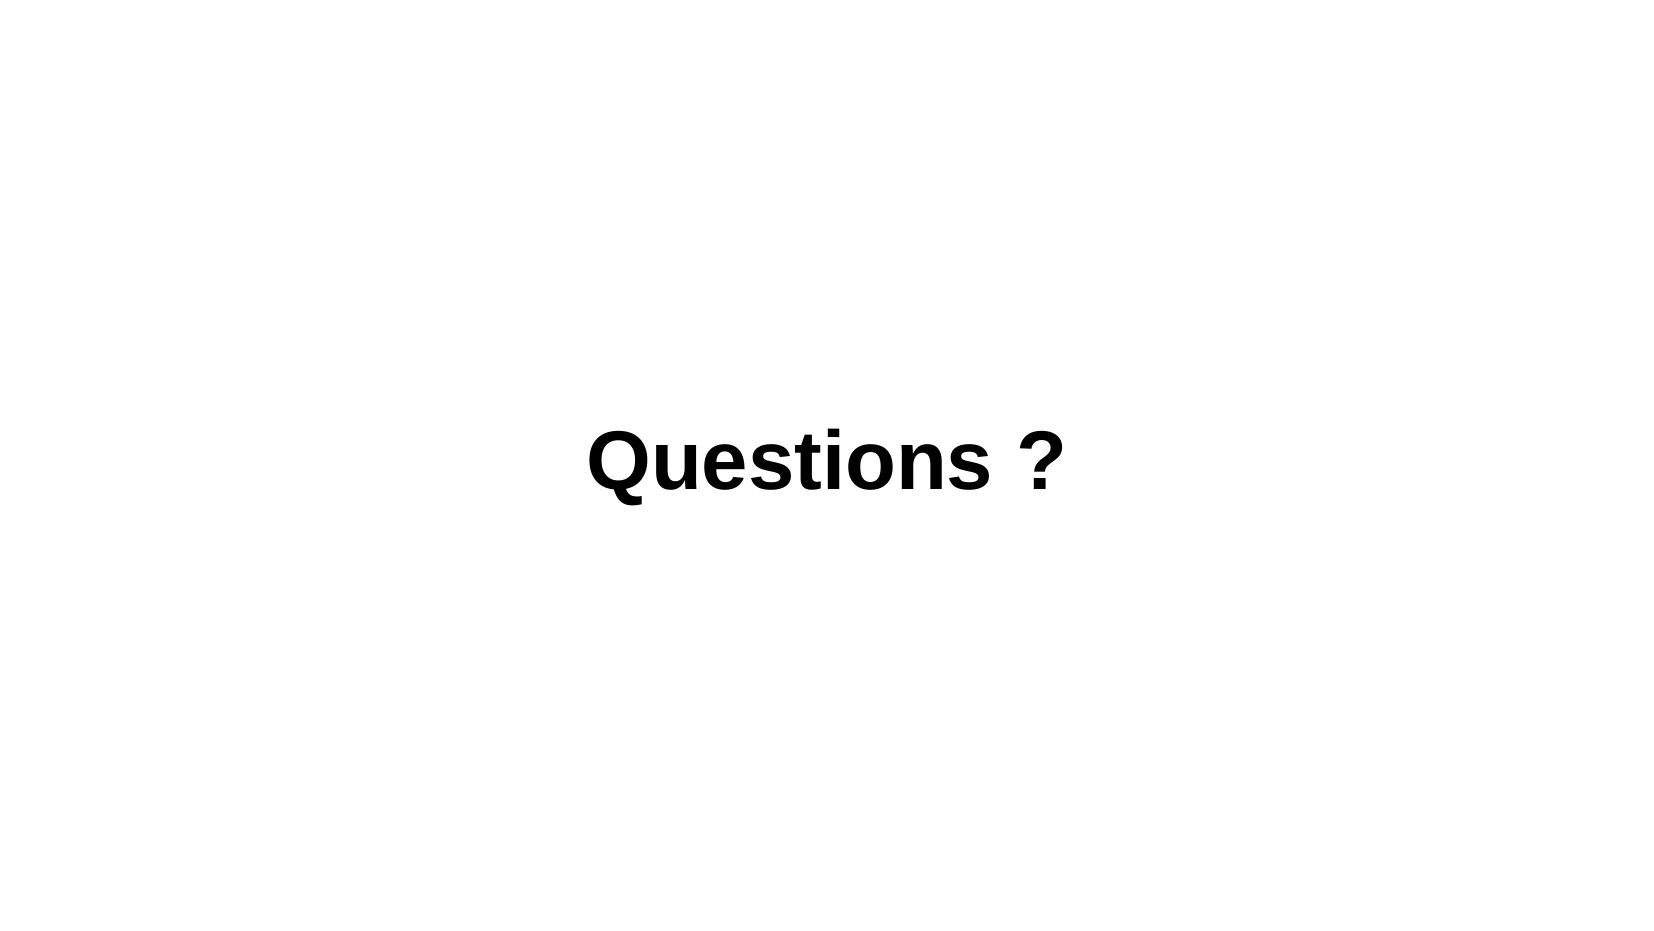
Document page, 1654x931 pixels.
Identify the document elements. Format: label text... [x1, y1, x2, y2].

text_box Questions ? [82, 101, 1571, 822]
